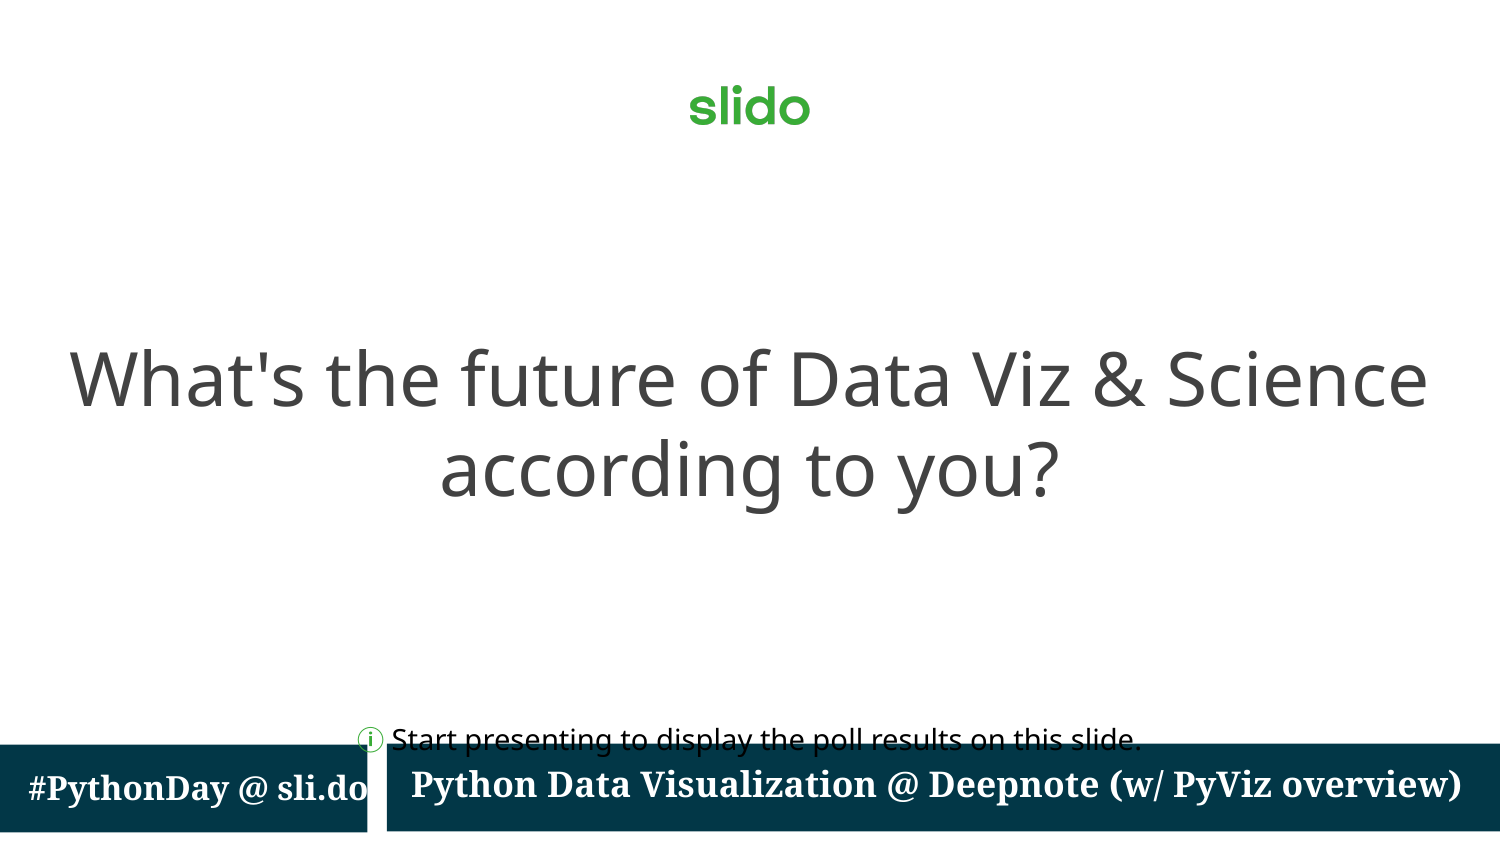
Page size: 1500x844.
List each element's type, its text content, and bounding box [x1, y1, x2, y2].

text_box #PythonDay @ sli.do [16, 761, 408, 835]
text_box ⓘ Start presenting to display the poll results on this slide. [0, 633, 1500, 844]
picture [678, 74, 822, 137]
text_box Python Data Visualization @ Deepnote (w/ PyViz overview) [400, 740, 1500, 826]
text_box What's the future of Data Viz & Science according to you? [0, 210, 1500, 633]
